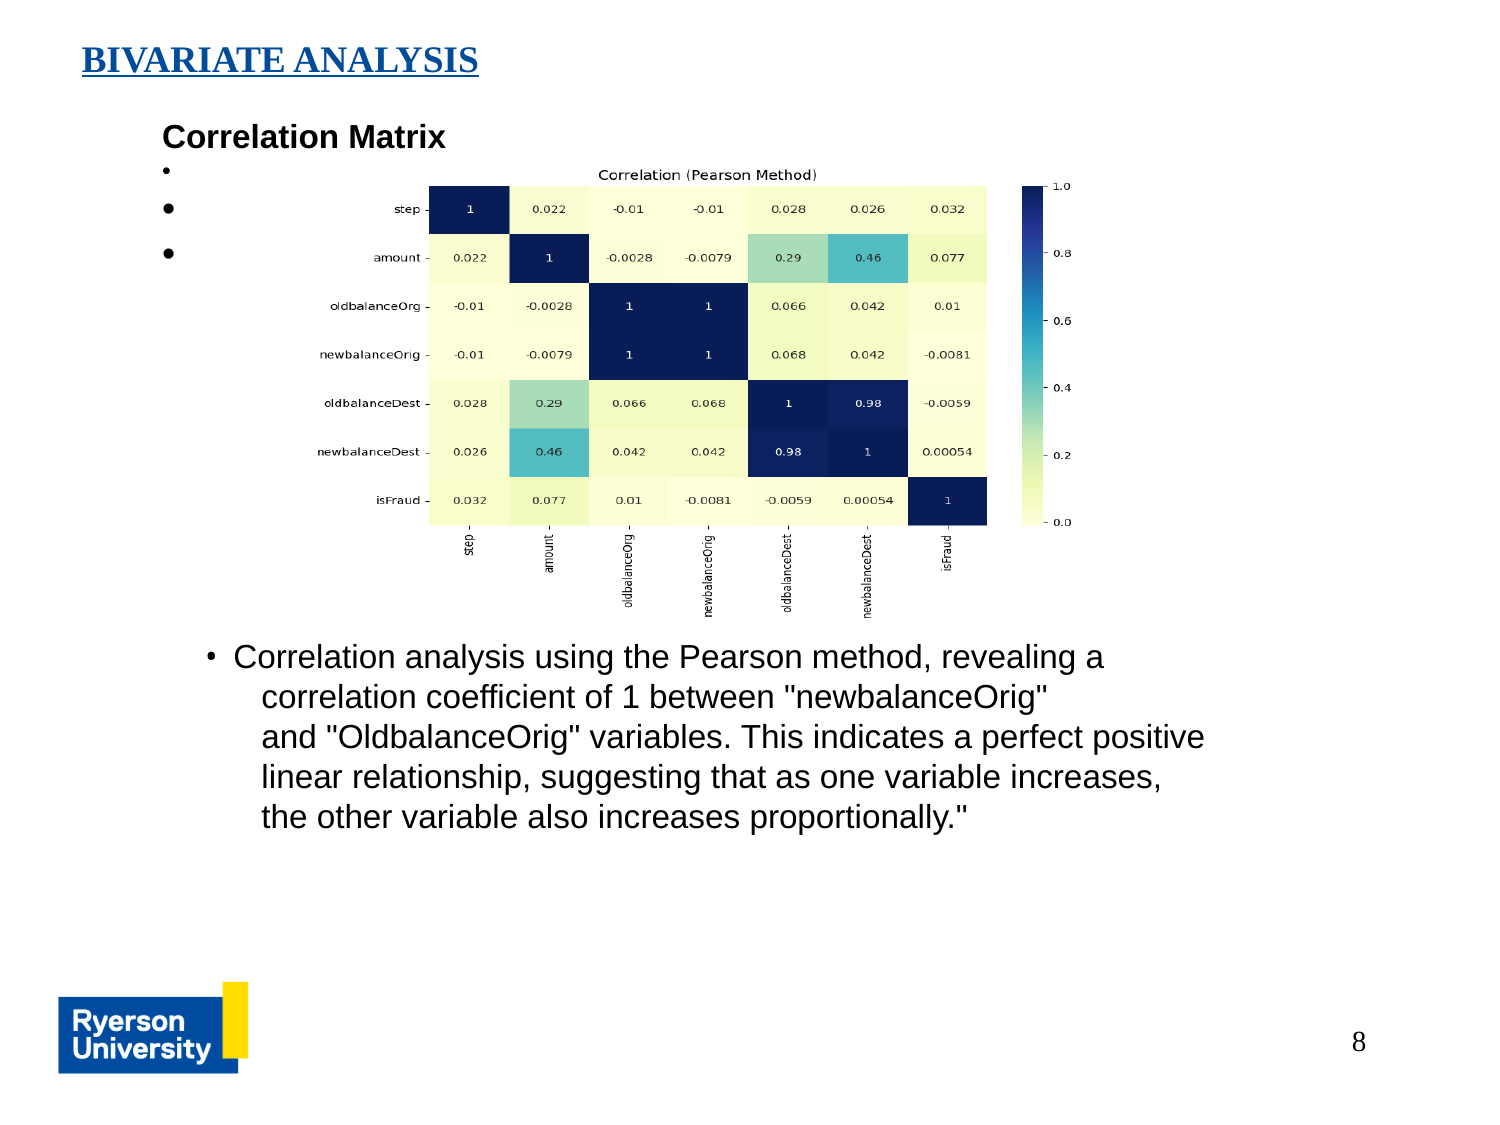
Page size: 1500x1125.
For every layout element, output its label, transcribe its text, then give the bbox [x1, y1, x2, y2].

text_box Correlation Matrix [146, 108, 526, 285]
text_box BIVARIATE ANALYSIS [66, 27, 526, 89]
text_box Correlation analysis using the Pearson method, revealing a correlation coefficient of 1 between "newbalanceOrig" and "OldbalanceOrig" variables. This indicates a perfect positive linear relationship, suggesting that as one variable increases, the other variable also increases proportionally."​ ​ [190, 627, 1224, 916]
picture [303, 161, 1110, 627]
text_box [1336, 1009, 1445, 1070]
